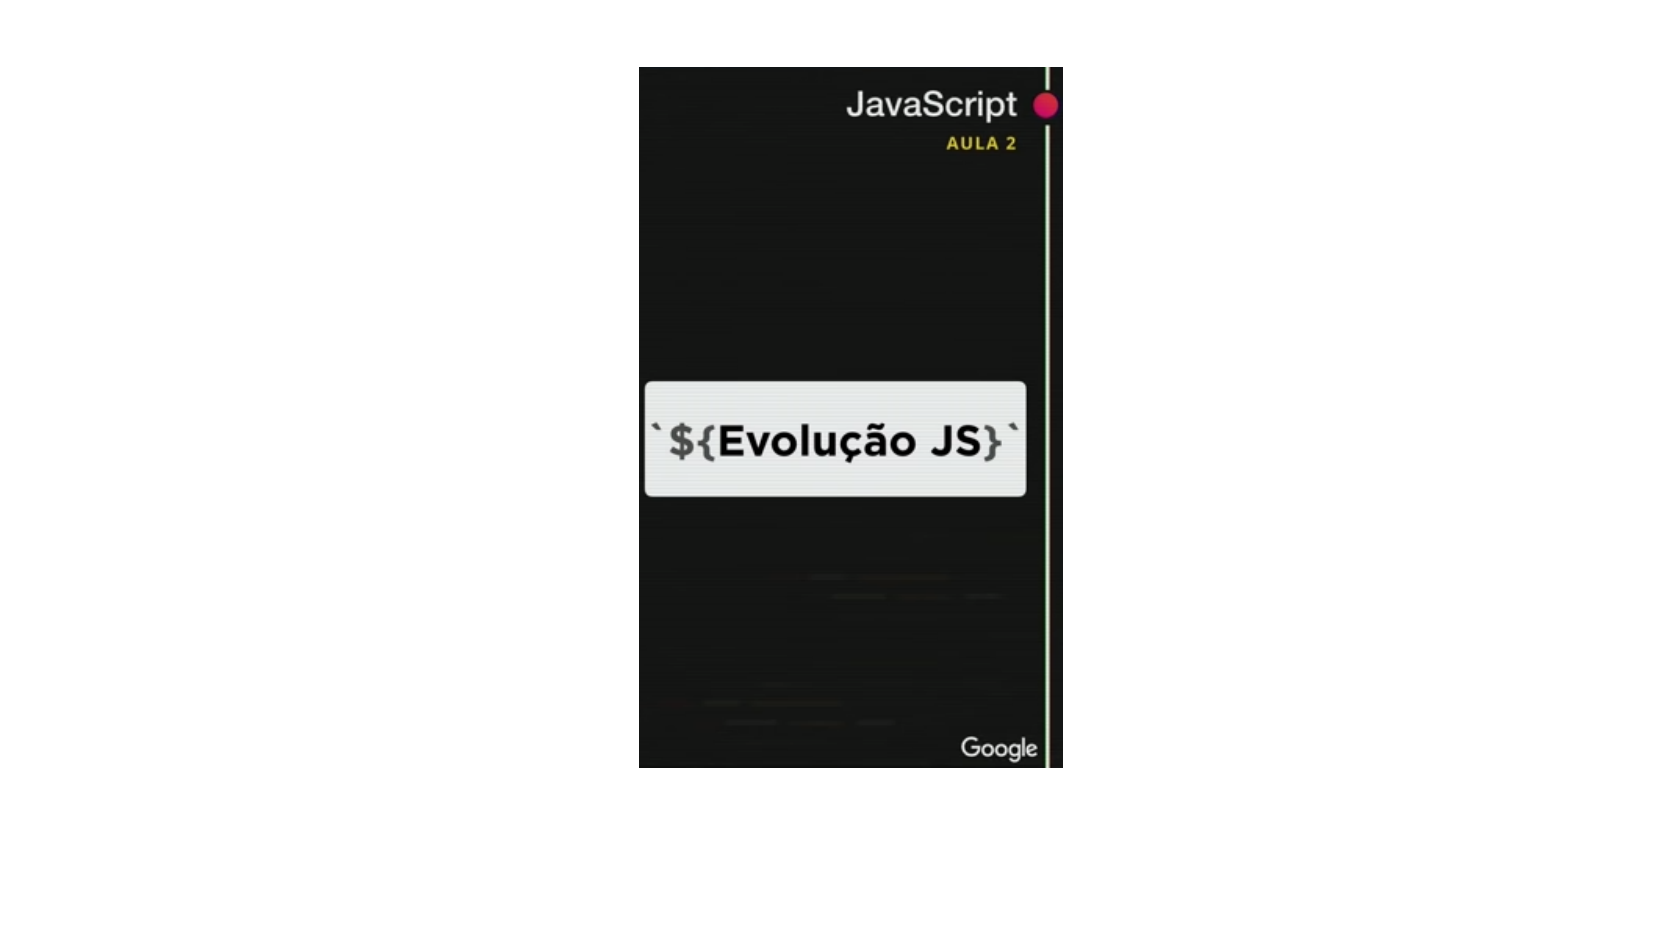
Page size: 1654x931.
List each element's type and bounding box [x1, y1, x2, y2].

picture [639, 67, 1063, 768]
